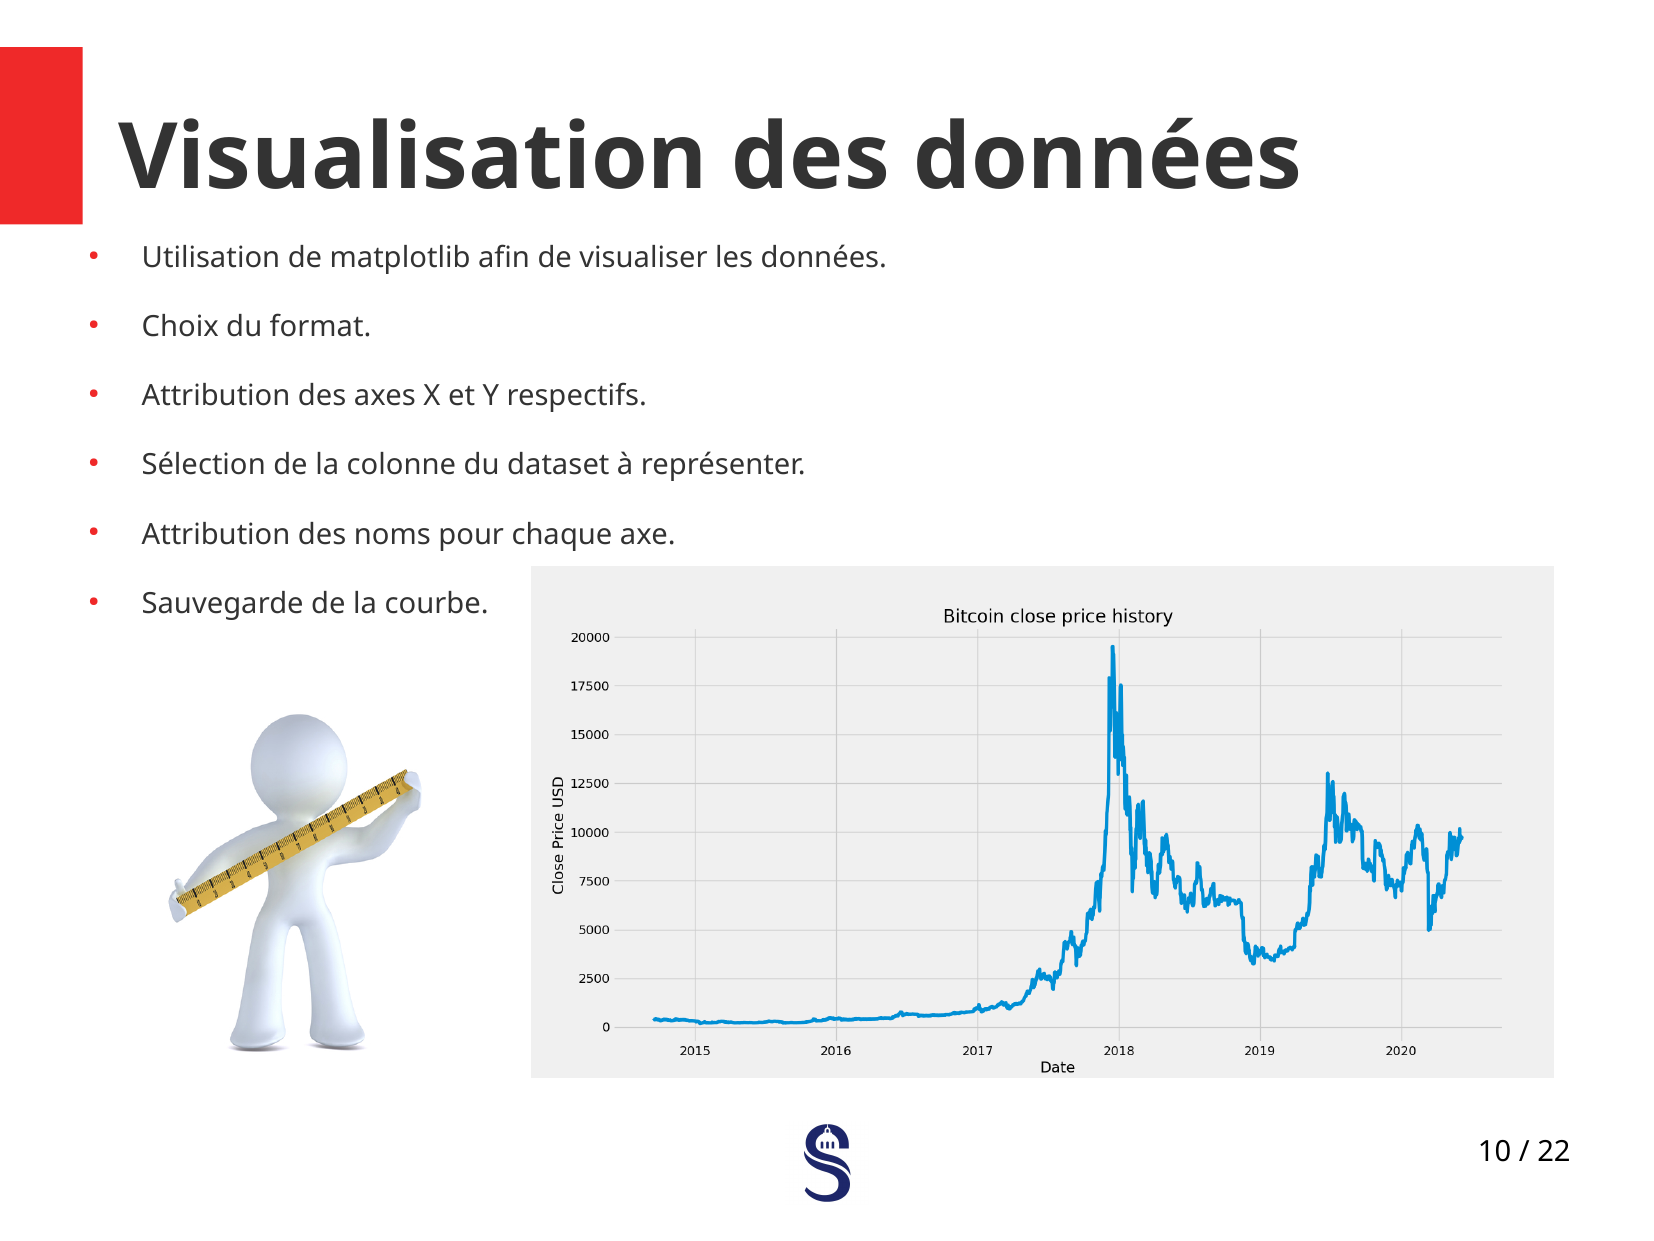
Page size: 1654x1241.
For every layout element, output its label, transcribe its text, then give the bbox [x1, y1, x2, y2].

picture [141, 691, 461, 1063]
picture [785, 1121, 869, 1205]
title Visualisation des données [118, 49, 1571, 257]
list Utilisation de matplotlib afin de visualiser les données. Choix du format. Attribution des axes X et Y respectifs. Sélection de la colonne du dataset à représenter. Attribution des noms pour chaque axe. Sauvegarde de la courbe. [70, 236, 1489, 956]
picture [531, 566, 1554, 1078]
